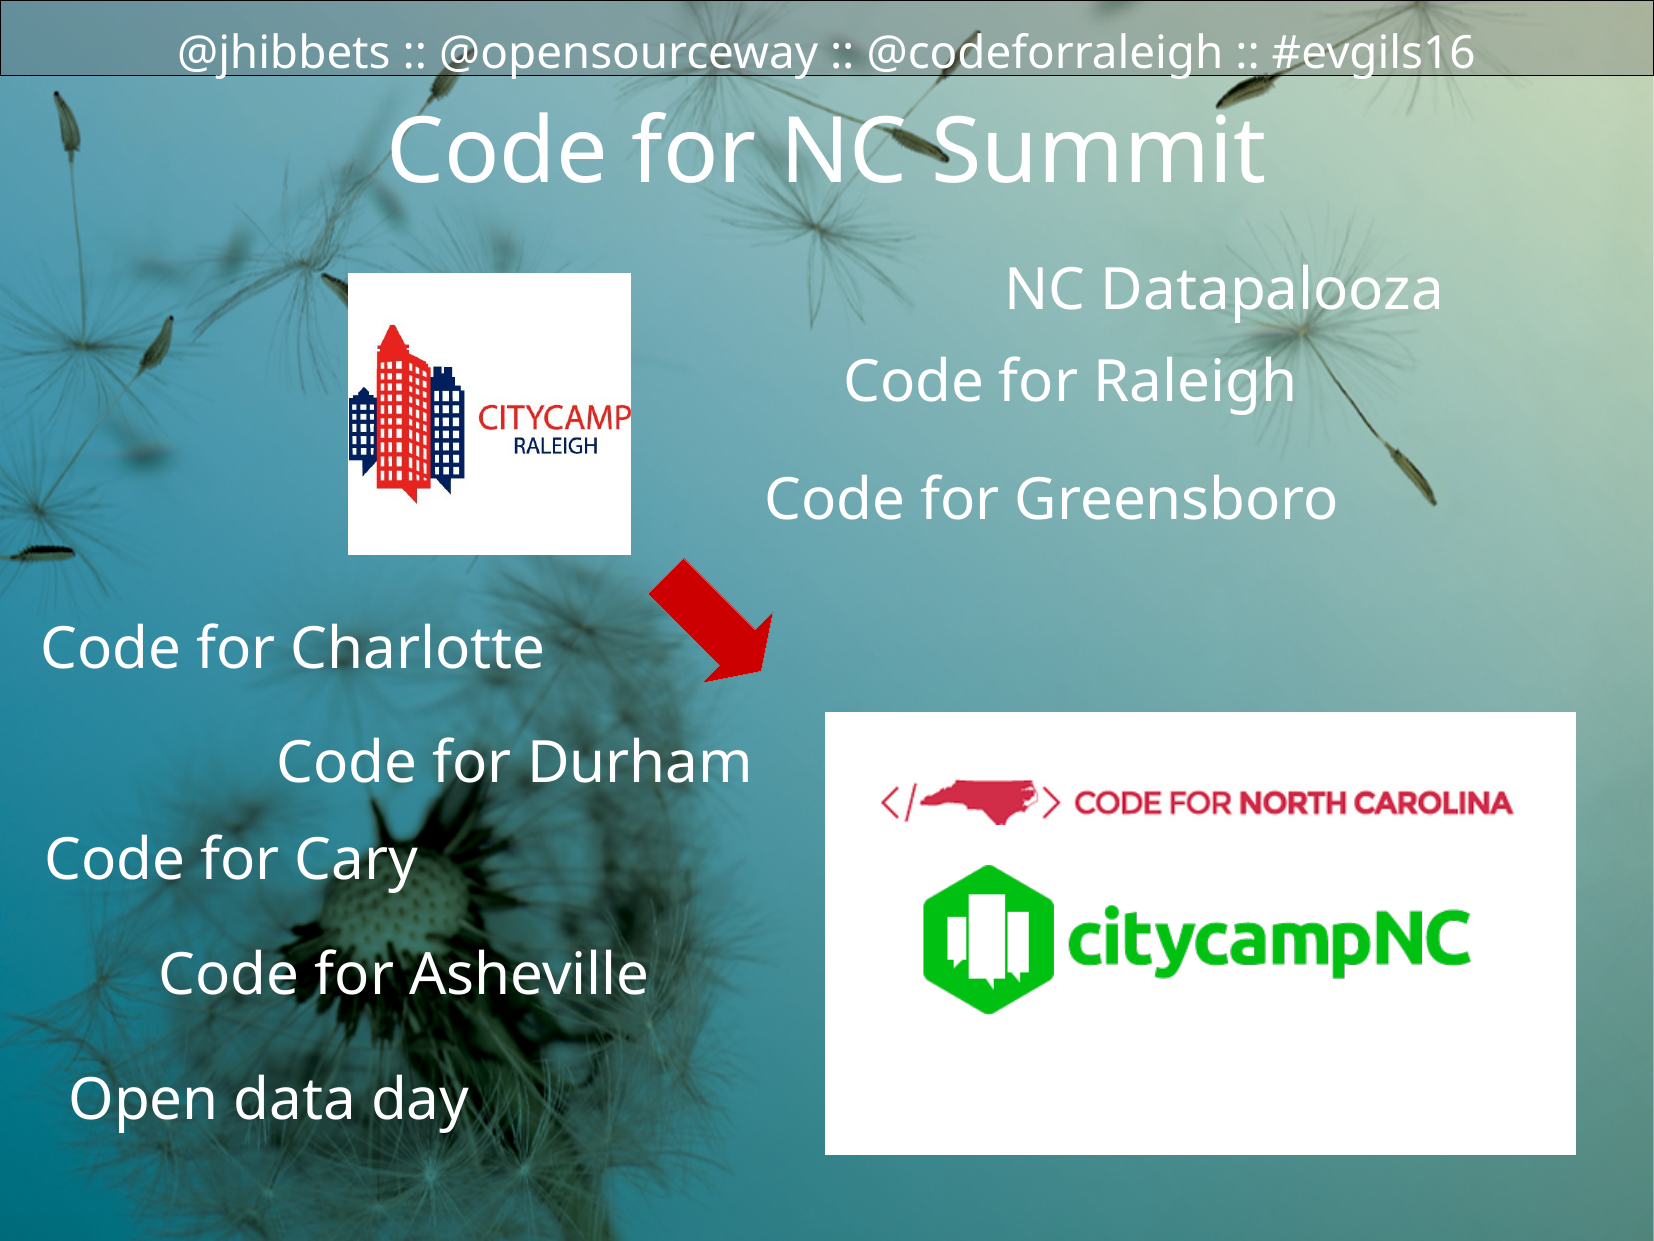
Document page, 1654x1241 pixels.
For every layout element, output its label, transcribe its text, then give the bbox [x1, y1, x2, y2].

text_box Code for Greensboro [750, 450, 1365, 524]
text_box Code for Charlotte [26, 599, 572, 673]
picture [0, 76, 1654, 1241]
text_box [825, 712, 1576, 1155]
text_box Code for Asheville [144, 925, 680, 999]
text_box Code for Durham [262, 712, 770, 786]
title Code for NC Summit [82, 43, 1571, 251]
text_box [647, 557, 774, 684]
text_box Code for Raleigh [828, 331, 1321, 406]
text_box NC Datapalooza [990, 240, 1462, 314]
text_box Open data day [53, 1050, 526, 1124]
text_box Code for Cary [30, 810, 441, 884]
